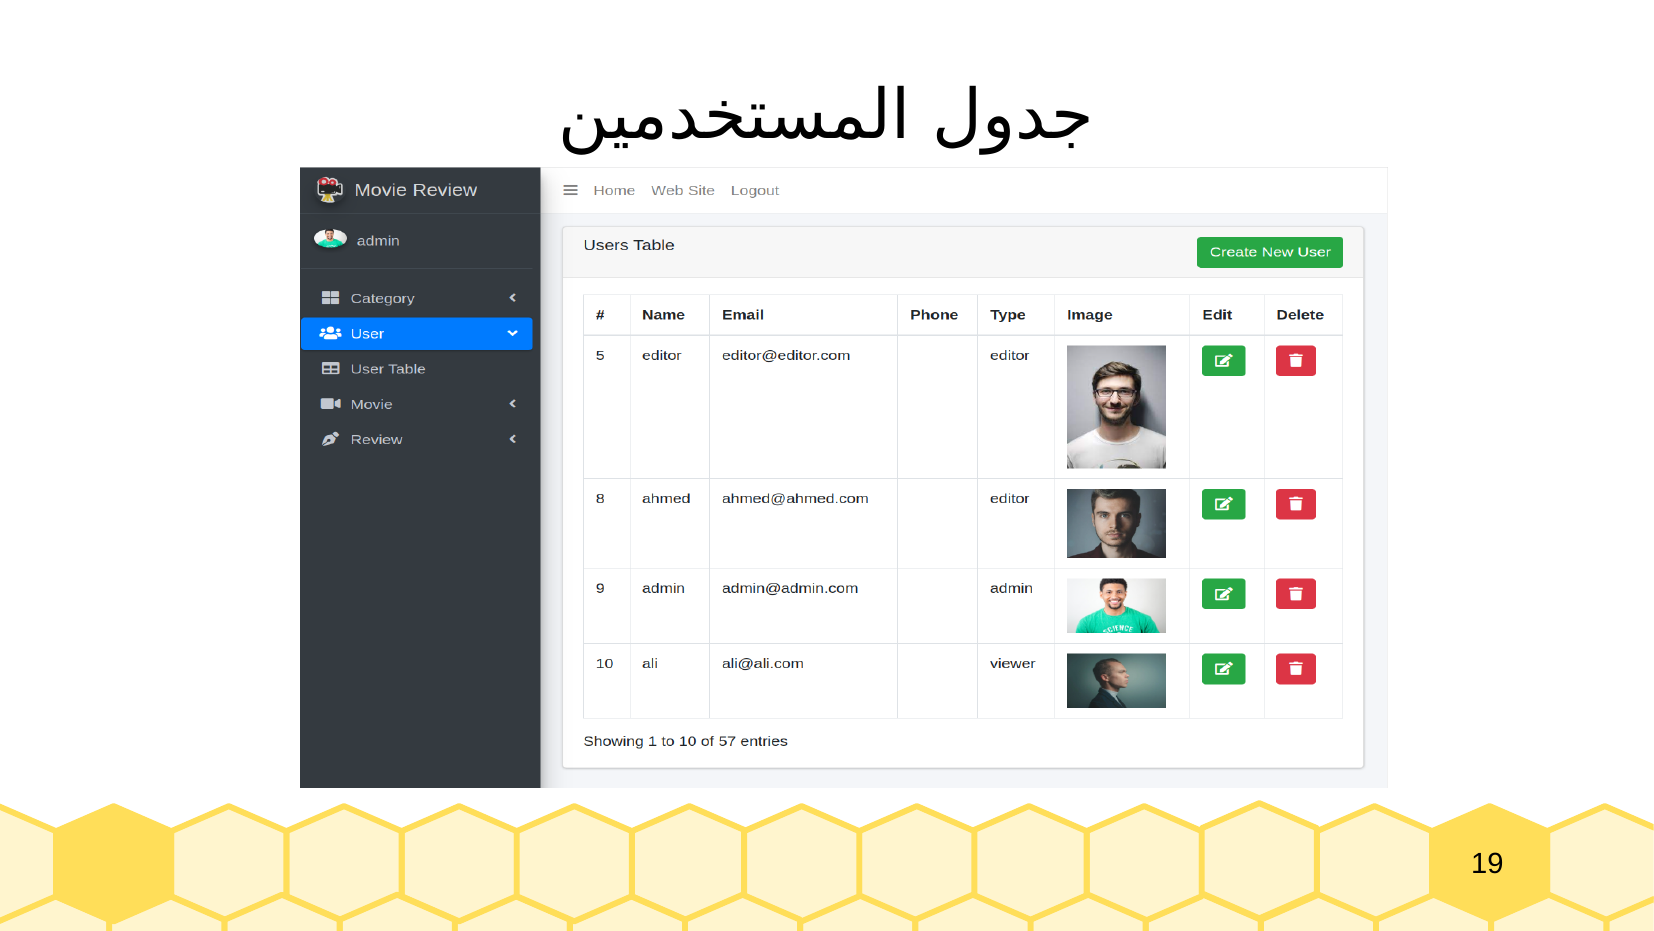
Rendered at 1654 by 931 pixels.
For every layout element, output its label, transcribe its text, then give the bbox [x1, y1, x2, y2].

title جدول المستخدمين [82, 37, 1571, 193]
picture [300, 166, 1388, 788]
